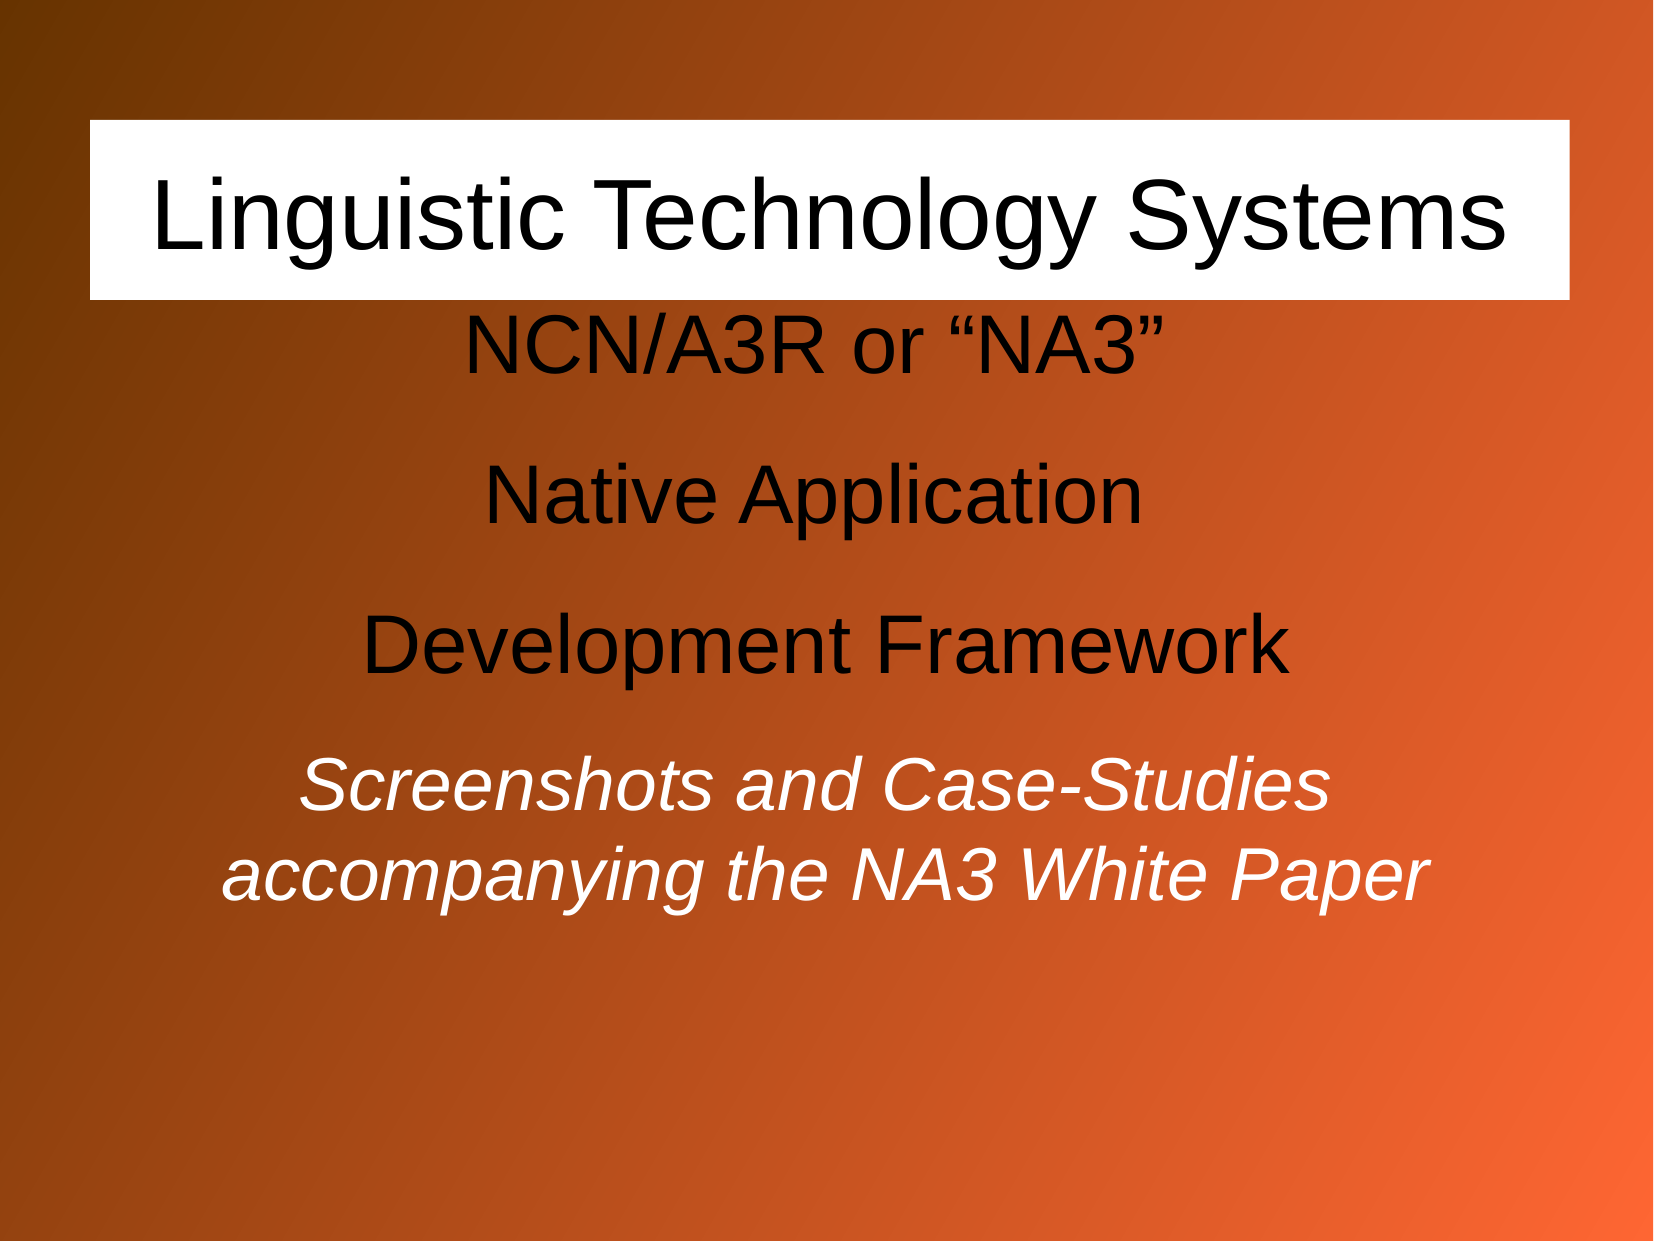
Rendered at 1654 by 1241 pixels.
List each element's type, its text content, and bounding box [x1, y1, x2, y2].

text_box Linguistic Technology Systems [90, 119, 1570, 300]
text_box NCN/A3R or “NA3” Native Application Development Framework Screenshots and Case-Studies accompanying the NA3 White Paper [82, 429, 1570, 637]
